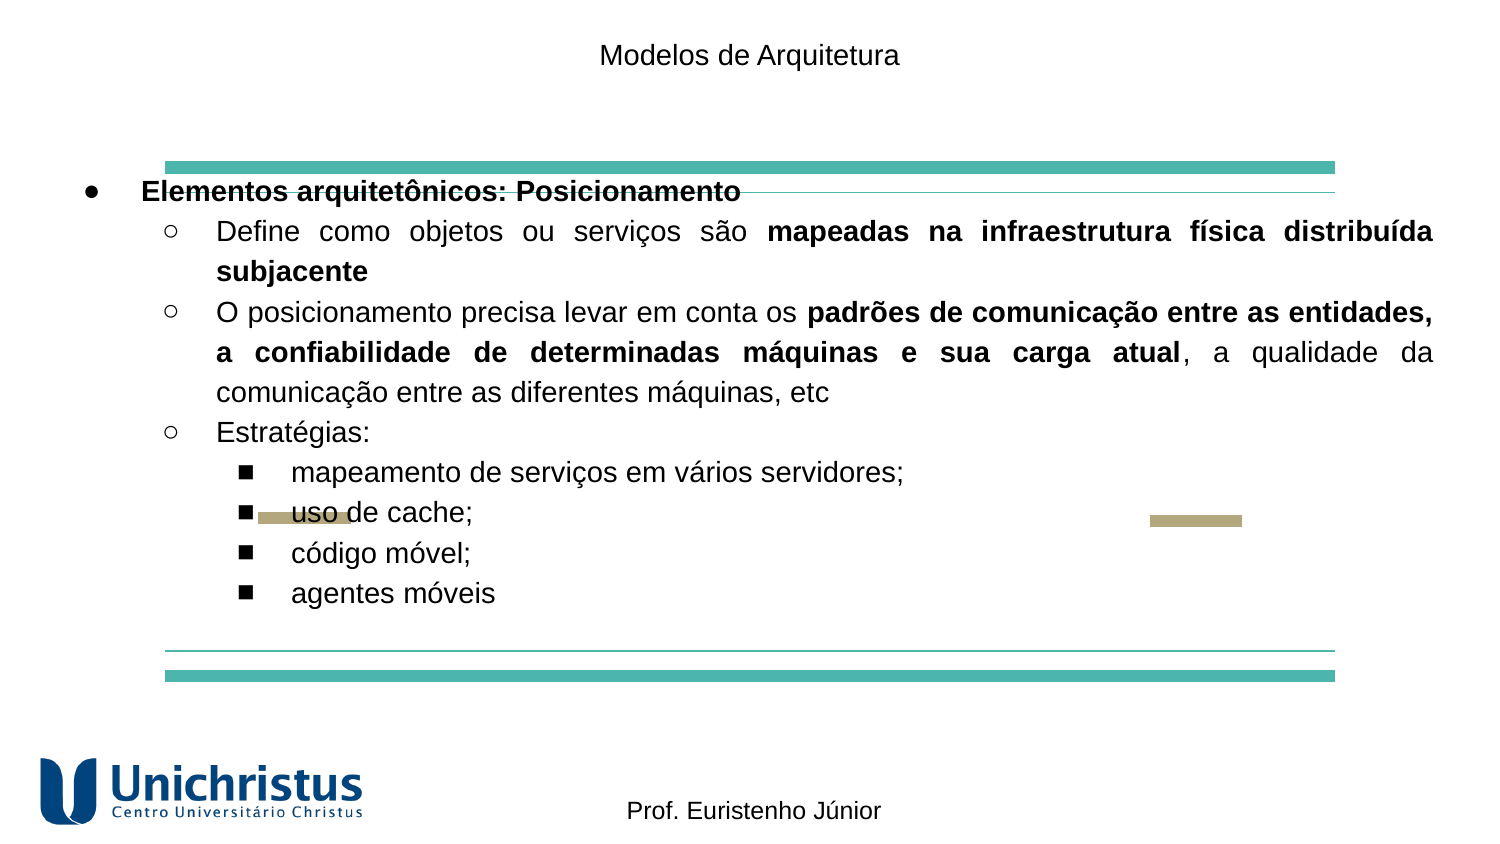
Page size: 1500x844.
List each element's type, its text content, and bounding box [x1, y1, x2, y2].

picture [35, 754, 367, 827]
title Modelos de Arquitetura [51, 20, 1449, 137]
list Elementos arquitetônicos: Posicionamento Define como objetos ou serviços são mapeadas na infraestrutura física distribuída subjacente O posicionamento precisa levar em conta os padrões de comunicação entre as entidades, a confiabilidade de determinadas máquinas e sua carga atual, a qualidade da comunicação entre as diferentes máquinas, etc Estratégias: mapeamento de serviços em vários servidores; uso de cache; código móvel; agentes móveis [51, 152, 1449, 750]
